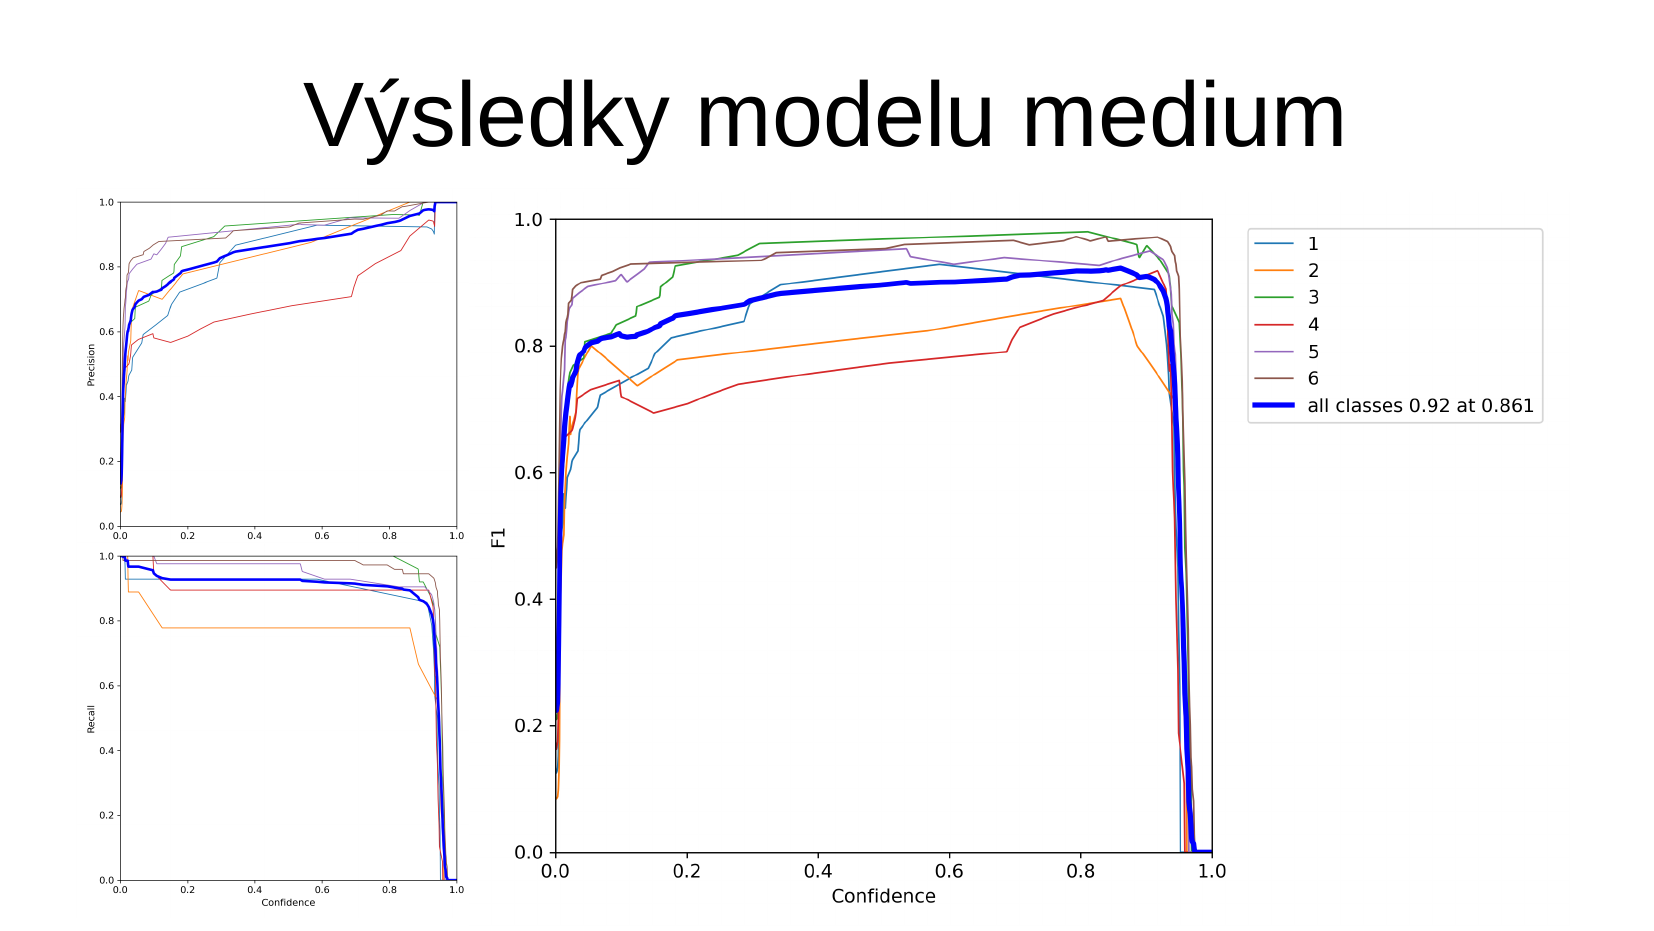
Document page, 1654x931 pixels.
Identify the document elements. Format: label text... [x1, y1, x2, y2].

picture [76, 188, 1570, 926]
title Výsledky modelu medium [82, 37, 1571, 193]
